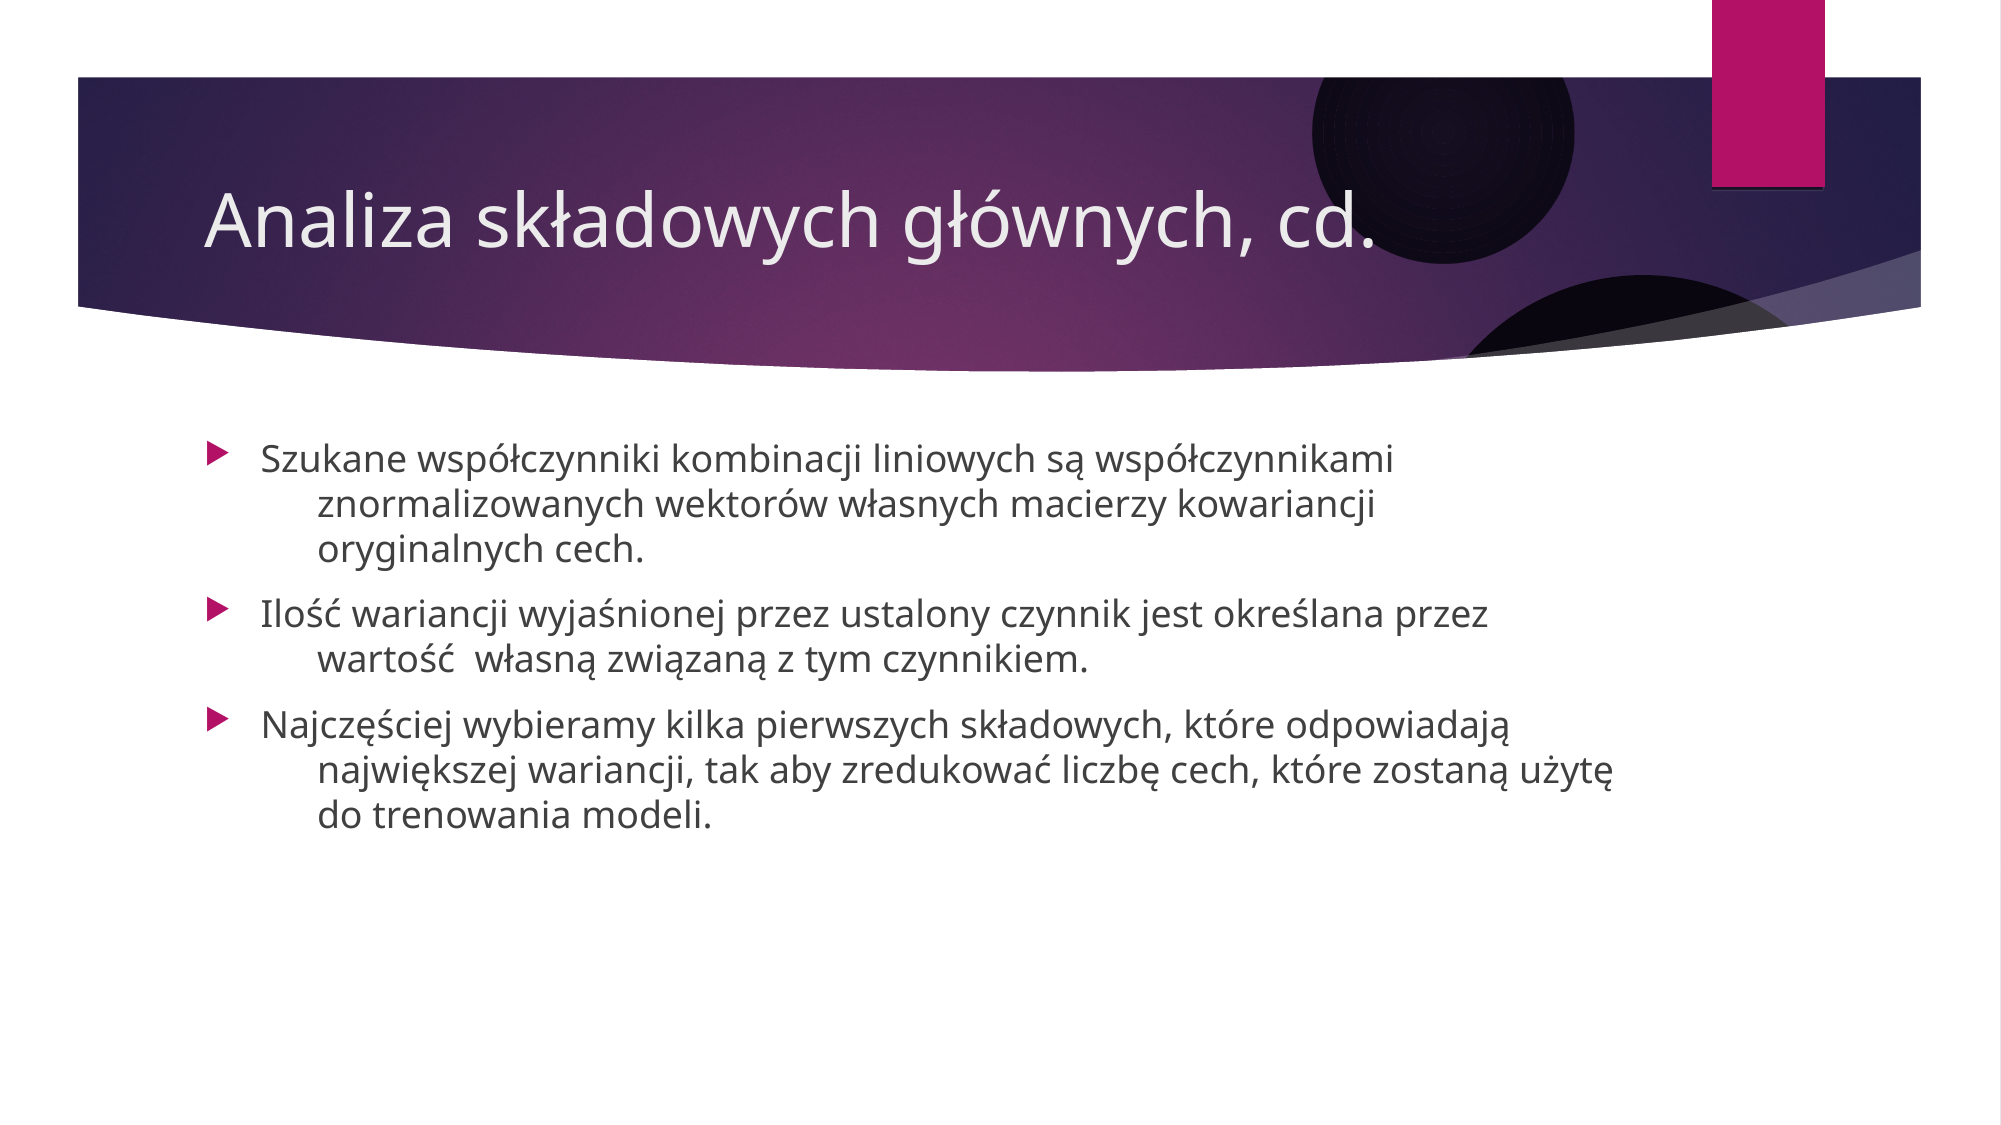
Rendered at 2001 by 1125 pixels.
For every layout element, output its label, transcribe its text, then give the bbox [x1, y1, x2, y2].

title Analiza składowych głównych, cd. [189, 159, 1627, 276]
list Szukane współczynniki kombinacji liniowych są współczynnikami znormalizowanych wektorów własnych macierzy kowariancji oryginalnych cech. Ilość wariancji wyjaśnionej przez ustalony czynnik jest określana przez wartość własną związaną z tym czynnikiem. Najczęściej wybieramy kilka pierwszych składowych, które odpowiadają największej wariancji, tak aby zredukować liczbę cech, które zostaną użytę do trenowania modeli. [189, 427, 1638, 988]
